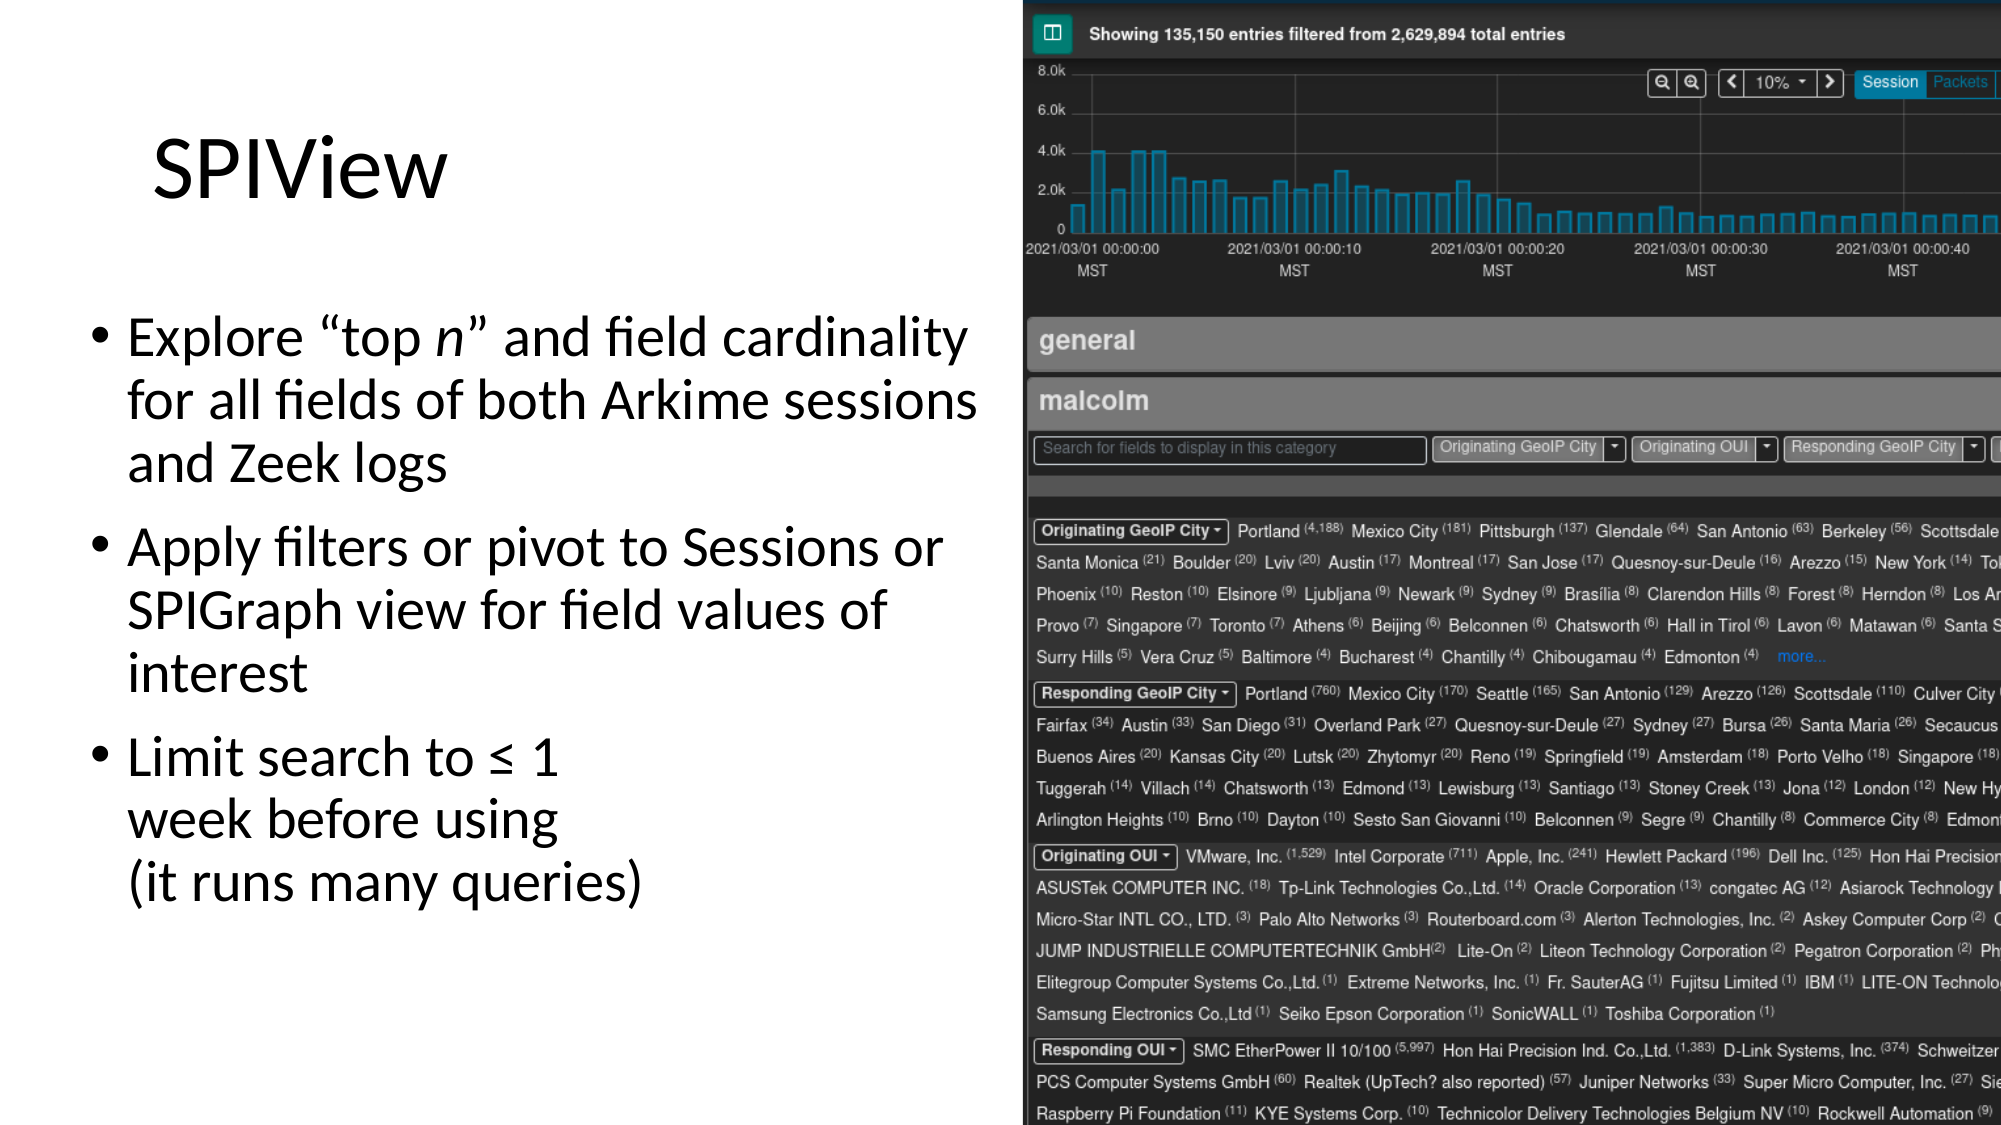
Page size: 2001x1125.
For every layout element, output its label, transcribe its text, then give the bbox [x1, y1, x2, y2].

picture [1864, 76, 1913, 87]
picture [1022, 0, 2000, 1125]
title SPIView [137, 59, 1022, 278]
list Explore “top n” and field cardinality for all fields of both Arkime sessions and Zeek logs Apply filters or pivot to Sessions or SPIGraph view for field values of interest Limit search to ≤ 1 week before using (it runs many queries) [75, 298, 1013, 1051]
